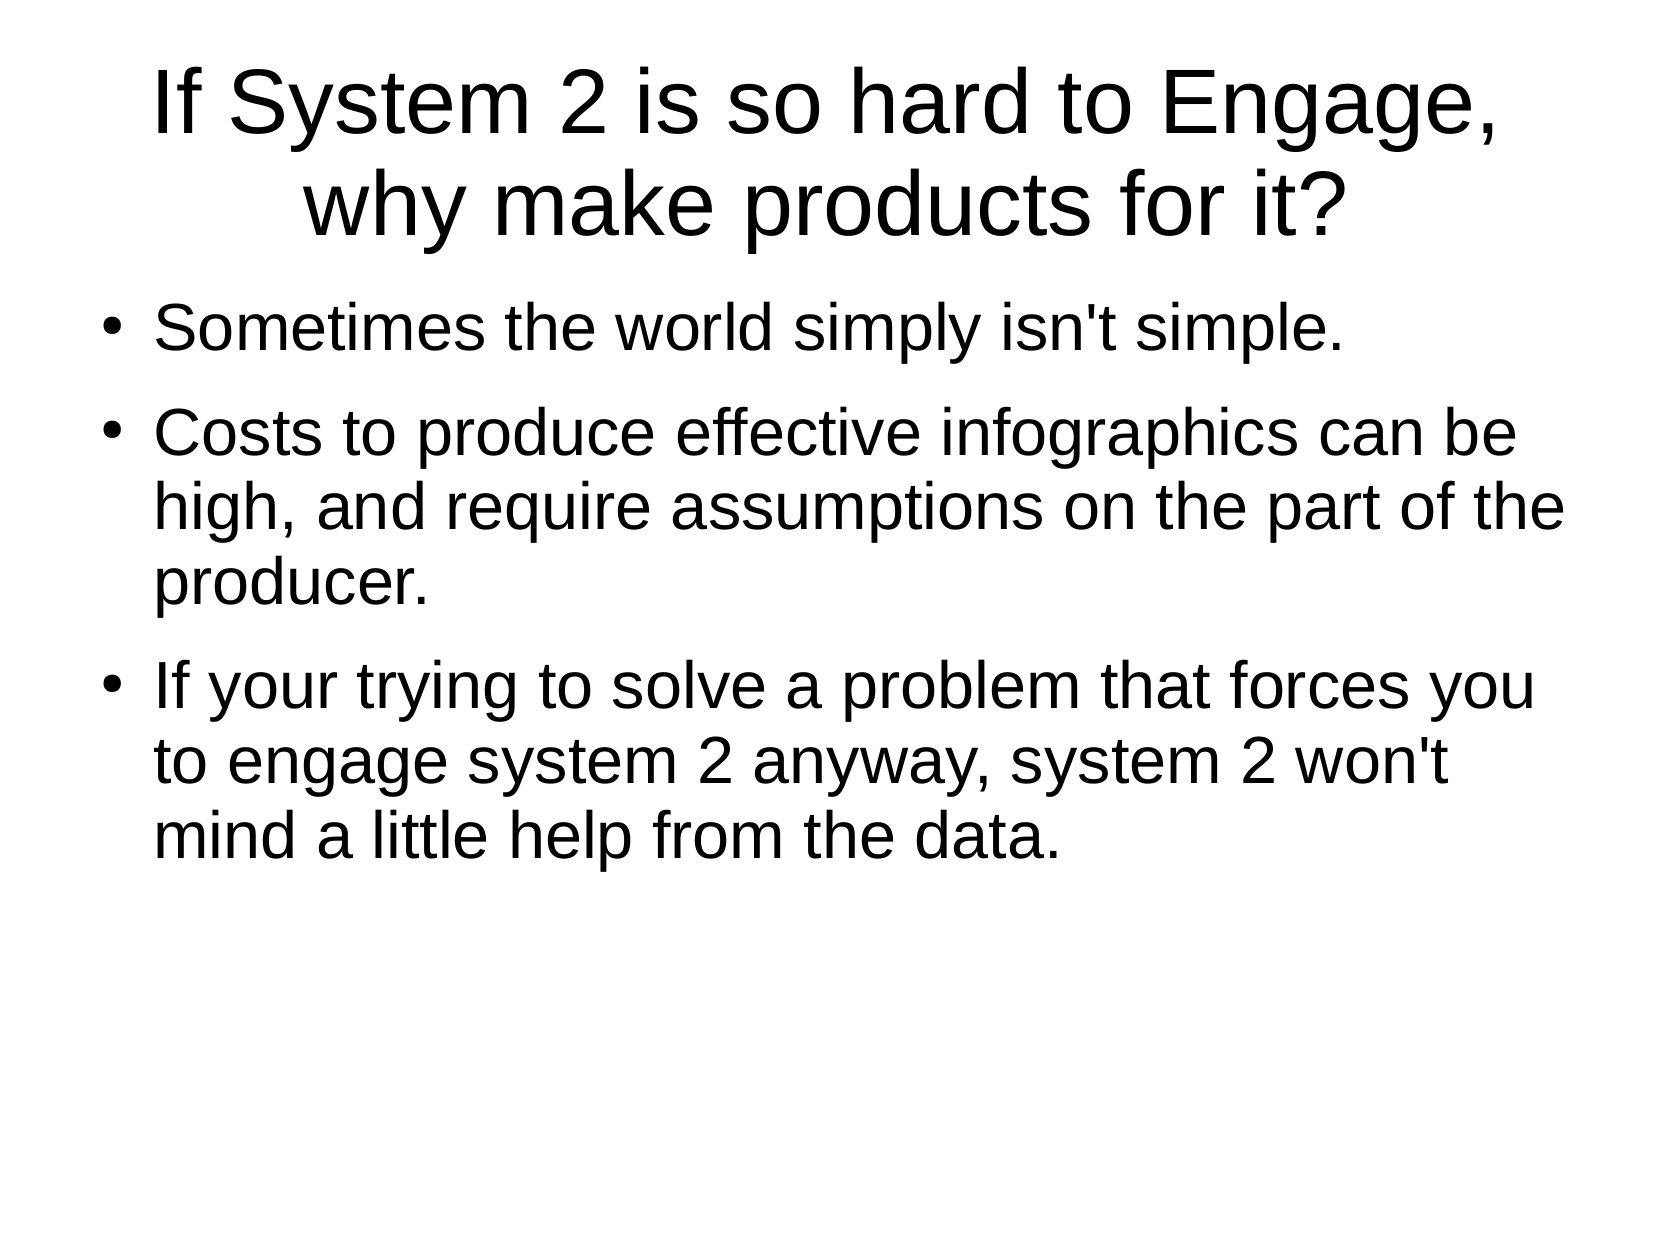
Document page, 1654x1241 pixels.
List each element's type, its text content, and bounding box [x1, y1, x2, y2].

title If System 2 is so hard to Engage, why make products for it? [82, 49, 1571, 257]
list Sometimes the world simply isn't simple. Costs to produce effective infographics can be high, and require assumptions on the part of the producer. If your trying to solve a problem that forces you to engage system 2 anyway, system 2 won't mind a little help from the data. [82, 290, 1571, 1010]
